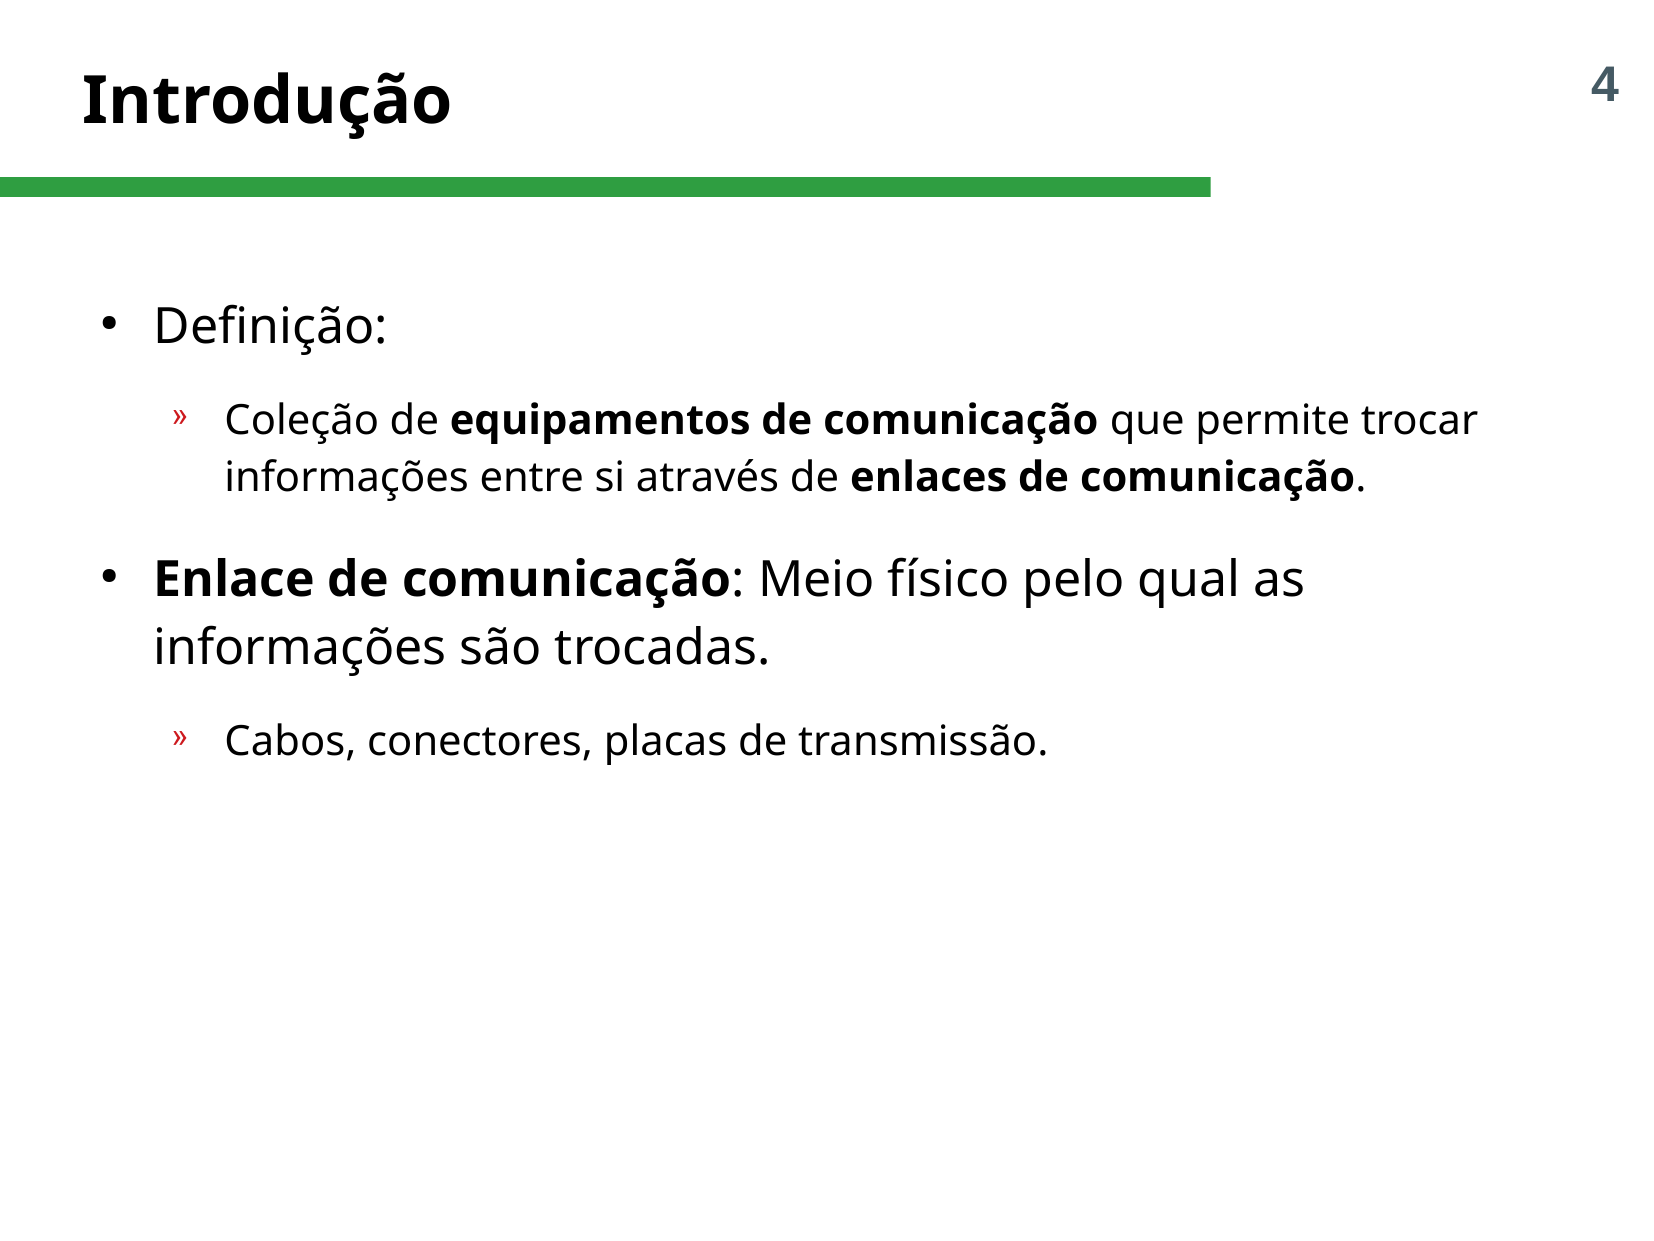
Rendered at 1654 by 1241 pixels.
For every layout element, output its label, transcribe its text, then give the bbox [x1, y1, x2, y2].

list Definição: Coleção de equipamentos de comunicação que permite trocar informações entre si através de enlaces de comunicação. Enlace de comunicação: Meio físico pelo qual as informações são trocadas. Cabos, conectores, placas de transmissão. [82, 290, 1571, 1216]
title Introdução [82, 0, 1152, 202]
